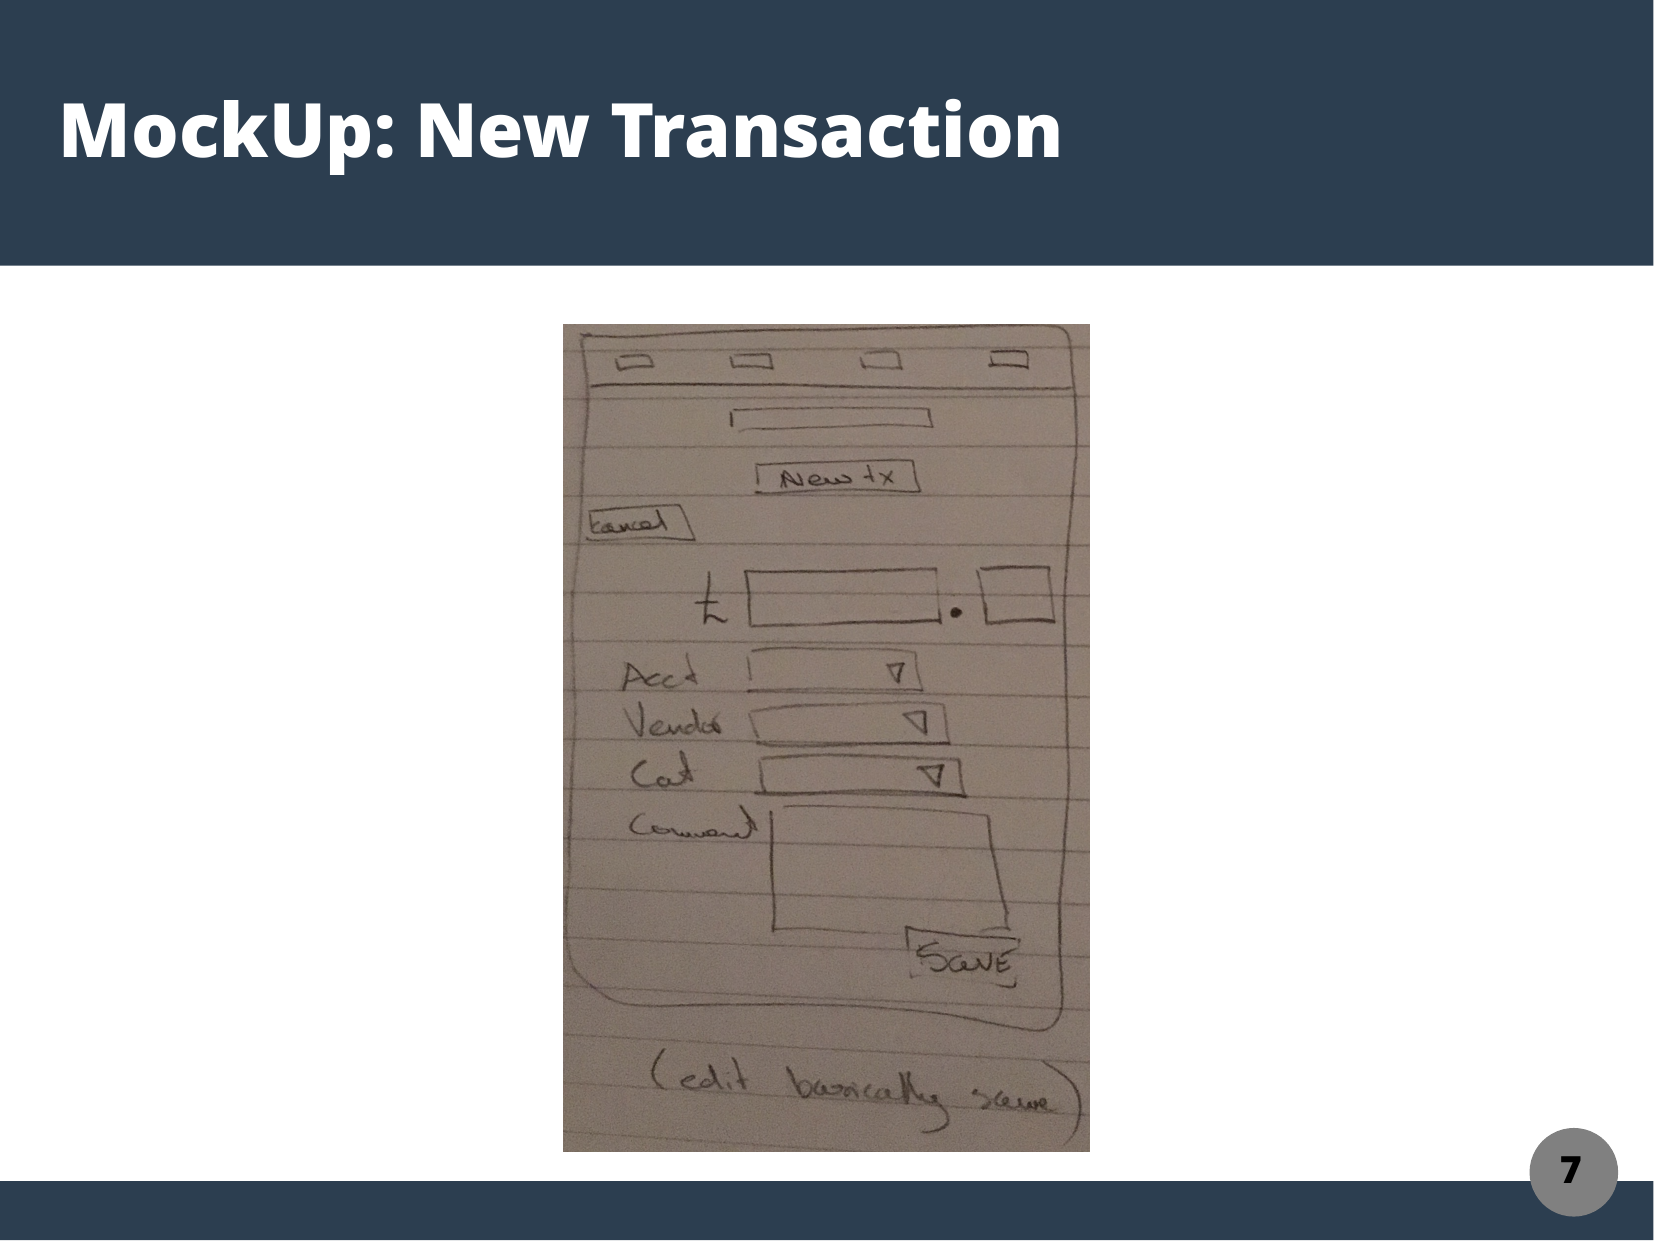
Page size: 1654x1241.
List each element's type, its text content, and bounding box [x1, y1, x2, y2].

picture [563, 324, 1090, 1152]
title MockUp: New Transaction [59, 49, 1595, 207]
